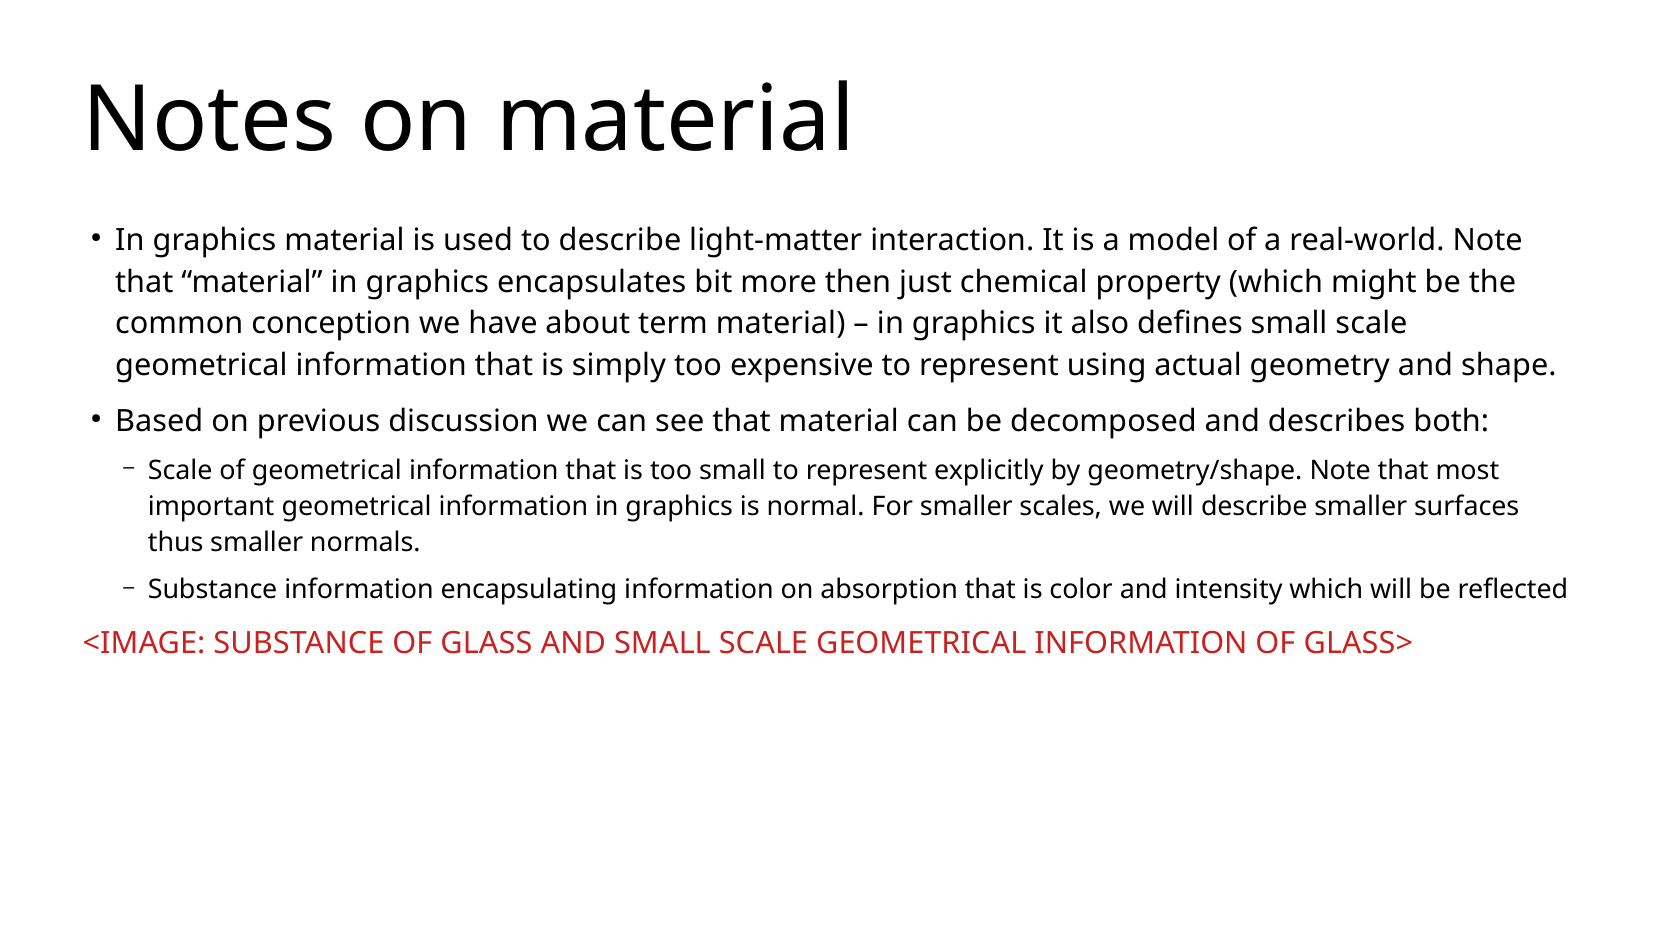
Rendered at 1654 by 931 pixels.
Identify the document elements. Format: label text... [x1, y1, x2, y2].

list In graphics material is used to describe light-matter interaction. It is a model of a real-world. Note that “material” in graphics encapsulates bit more then just chemical property (which might be the common conception we have about term material) – in graphics it also defines small scale geometrical information that is simply too expensive to represent using actual geometry and shape. Based on previous discussion we can see that material can be decomposed and describes both: Scale of geometrical information that is too small to represent explicitly by geometry/shape. Note that most important geometrical information in graphics is normal. For smaller scales, we will describe smaller surfaces thus smaller normals. Substance information encapsulating information on absorption that is color and intensity which will be reflected <IMAGE: SUBSTANCE OF GLASS AND SMALL SCALE GEOMETRICAL INFORMATION OF GLASS> [82, 217, 1571, 758]
title Notes on material [82, 37, 1571, 193]
